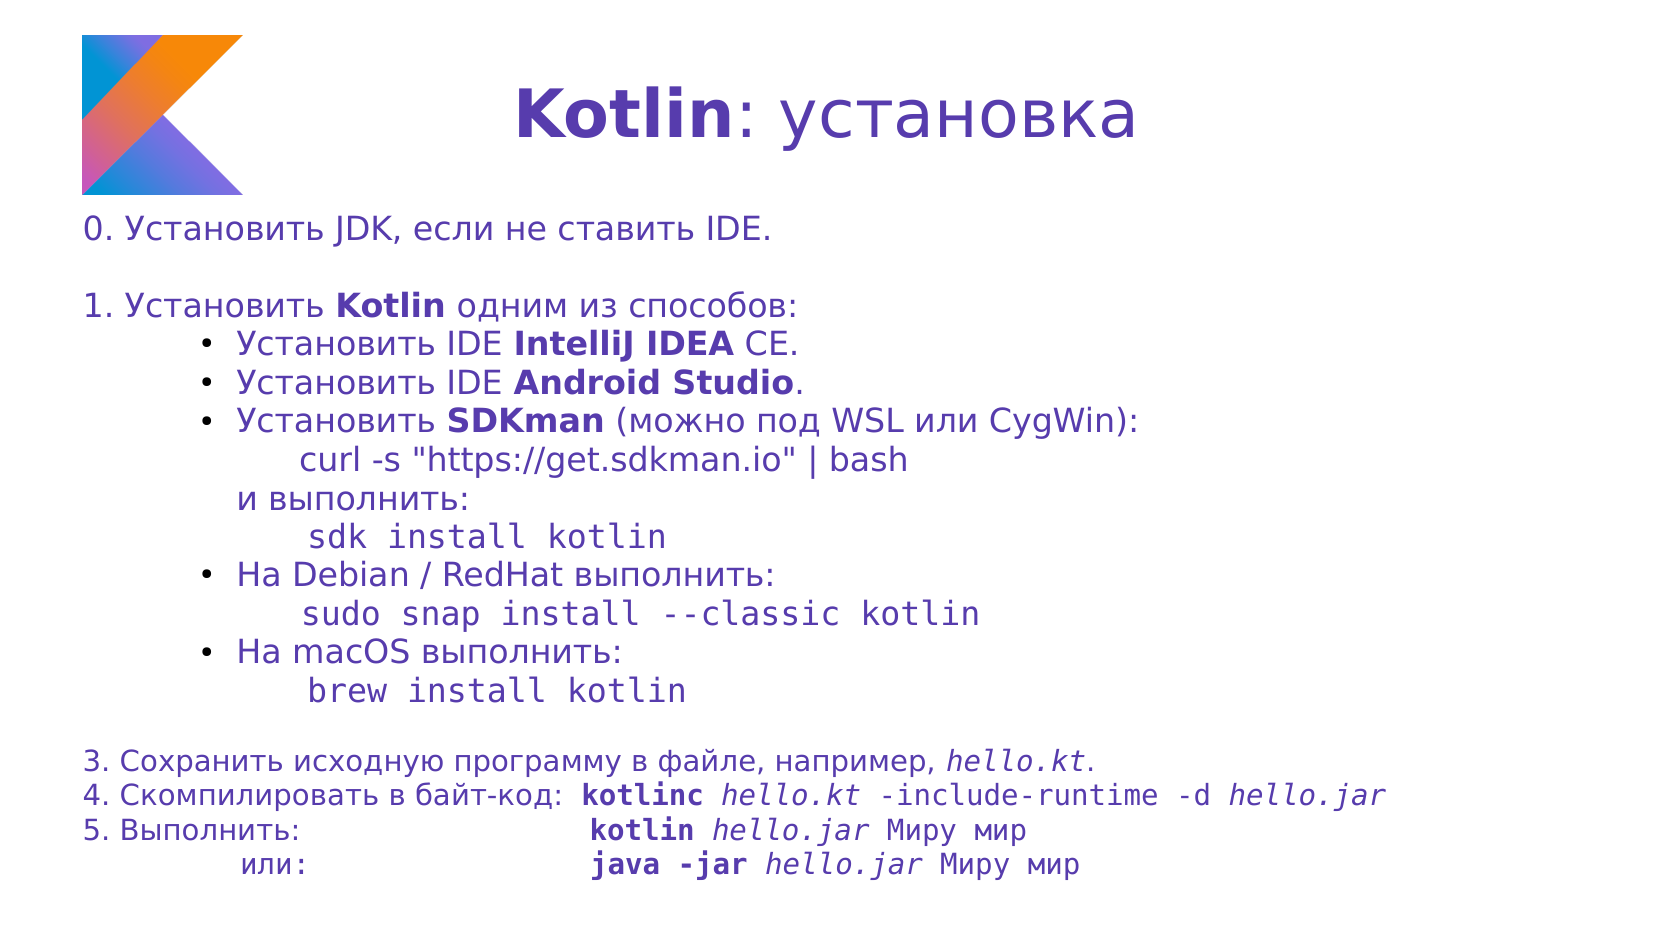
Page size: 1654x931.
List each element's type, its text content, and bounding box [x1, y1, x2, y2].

title Kotlin: установка [243, 37, 1571, 193]
subtitle 0. Установить JDK, если не ставить IDE. 1. Установить Kotlin одним из способов: Установить IDE IntelliJ IDEA CE. Установить IDE Android Studio. Установить SDKman (можно под WSL или CygWin): curl -s "https://get.sdkman.io" | bash и выполнить: sdk install kotlin На Debian / RedHat выполнить: sudo snap install --classic kotlin На macOS выполнить: brew install kotlin 3. Сохранить исходную программу в файле, например, hello.kt. 4. Скомпилировать в байт-код: kotlinc hello.kt -include-runtime -d hello.jar 5. Выполнить: kotlin hello.jar Миру мир или: java -jar hello.jar Миру мир [82, 198, 1601, 893]
picture [82, 35, 243, 195]
